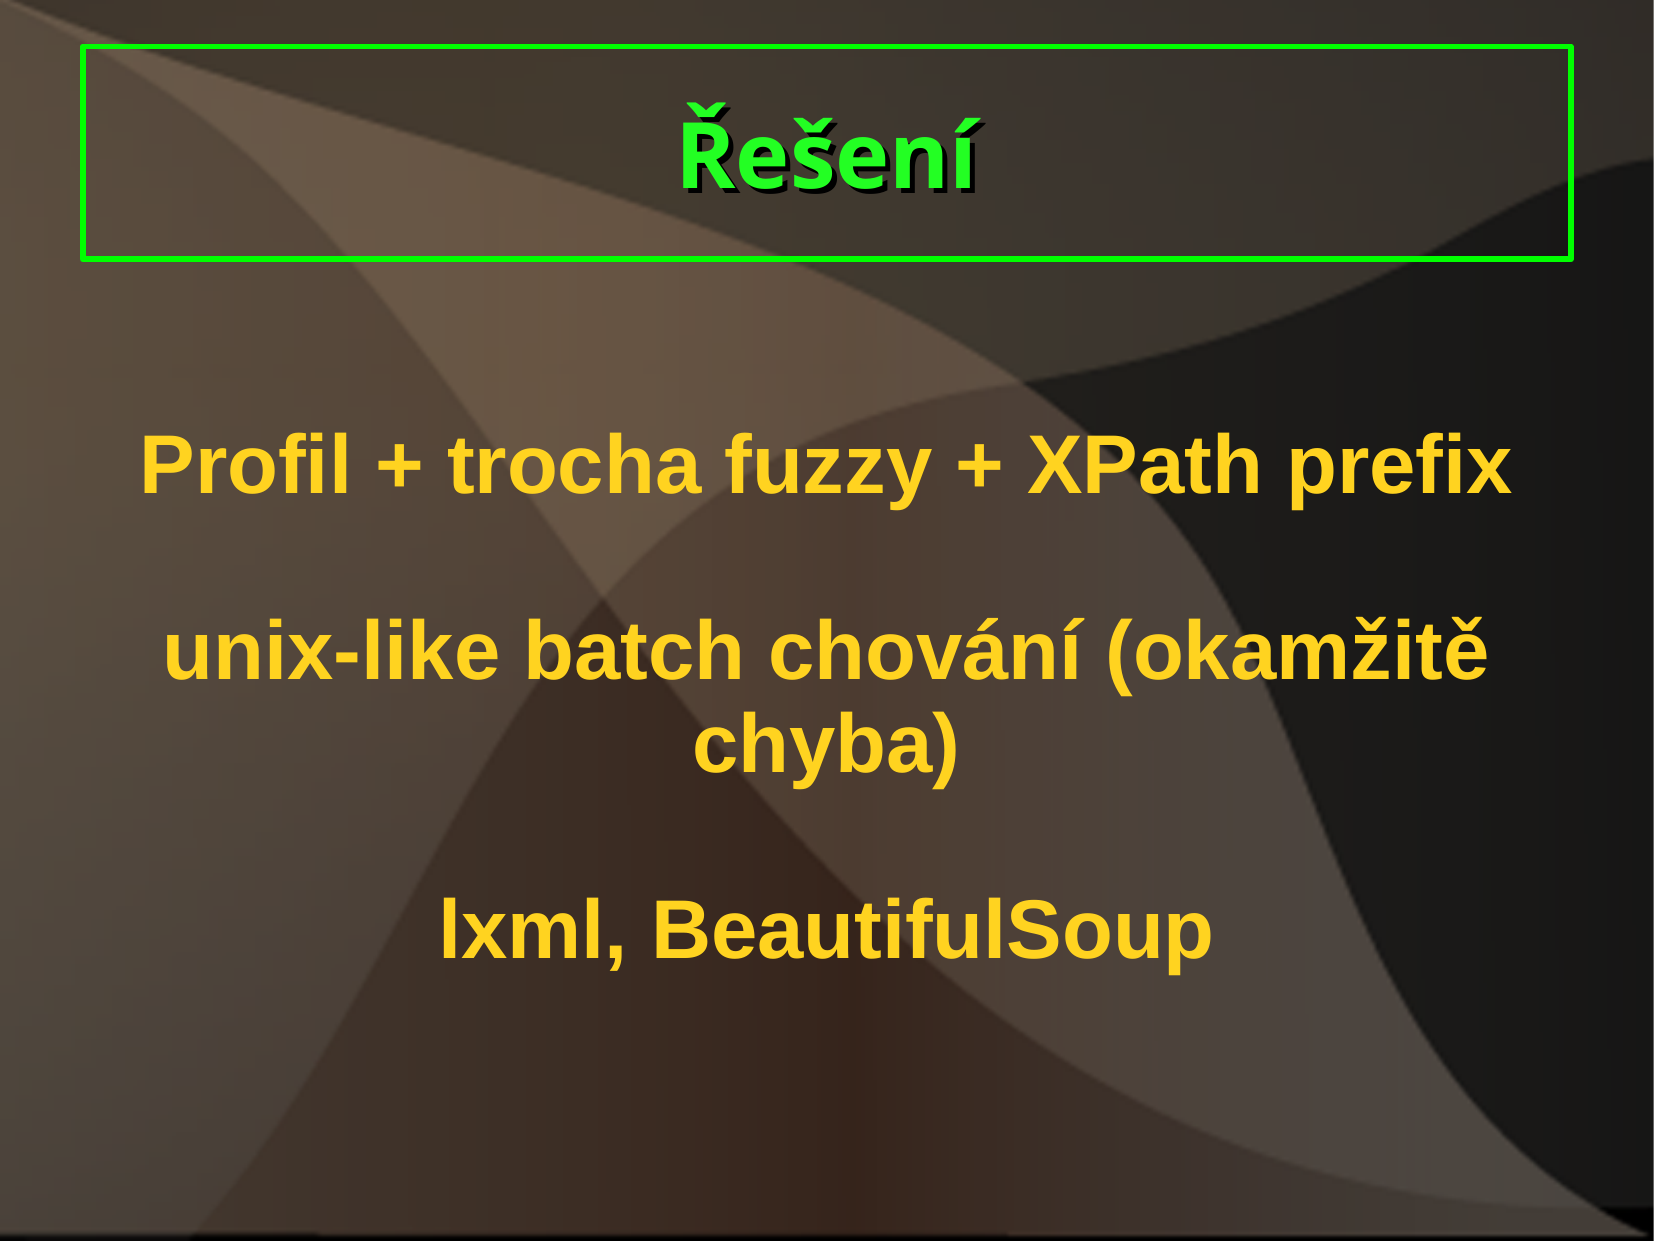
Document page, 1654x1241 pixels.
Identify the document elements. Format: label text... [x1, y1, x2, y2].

title Řešení [82, 46, 1571, 260]
subtitle Profil + trocha fuzzy + XPath prefix unix-like batch chování (okamžitě chyba) lxml, BeautifulSoup [82, 337, 1571, 1057]
picture [0, 0, 1654, 1241]
